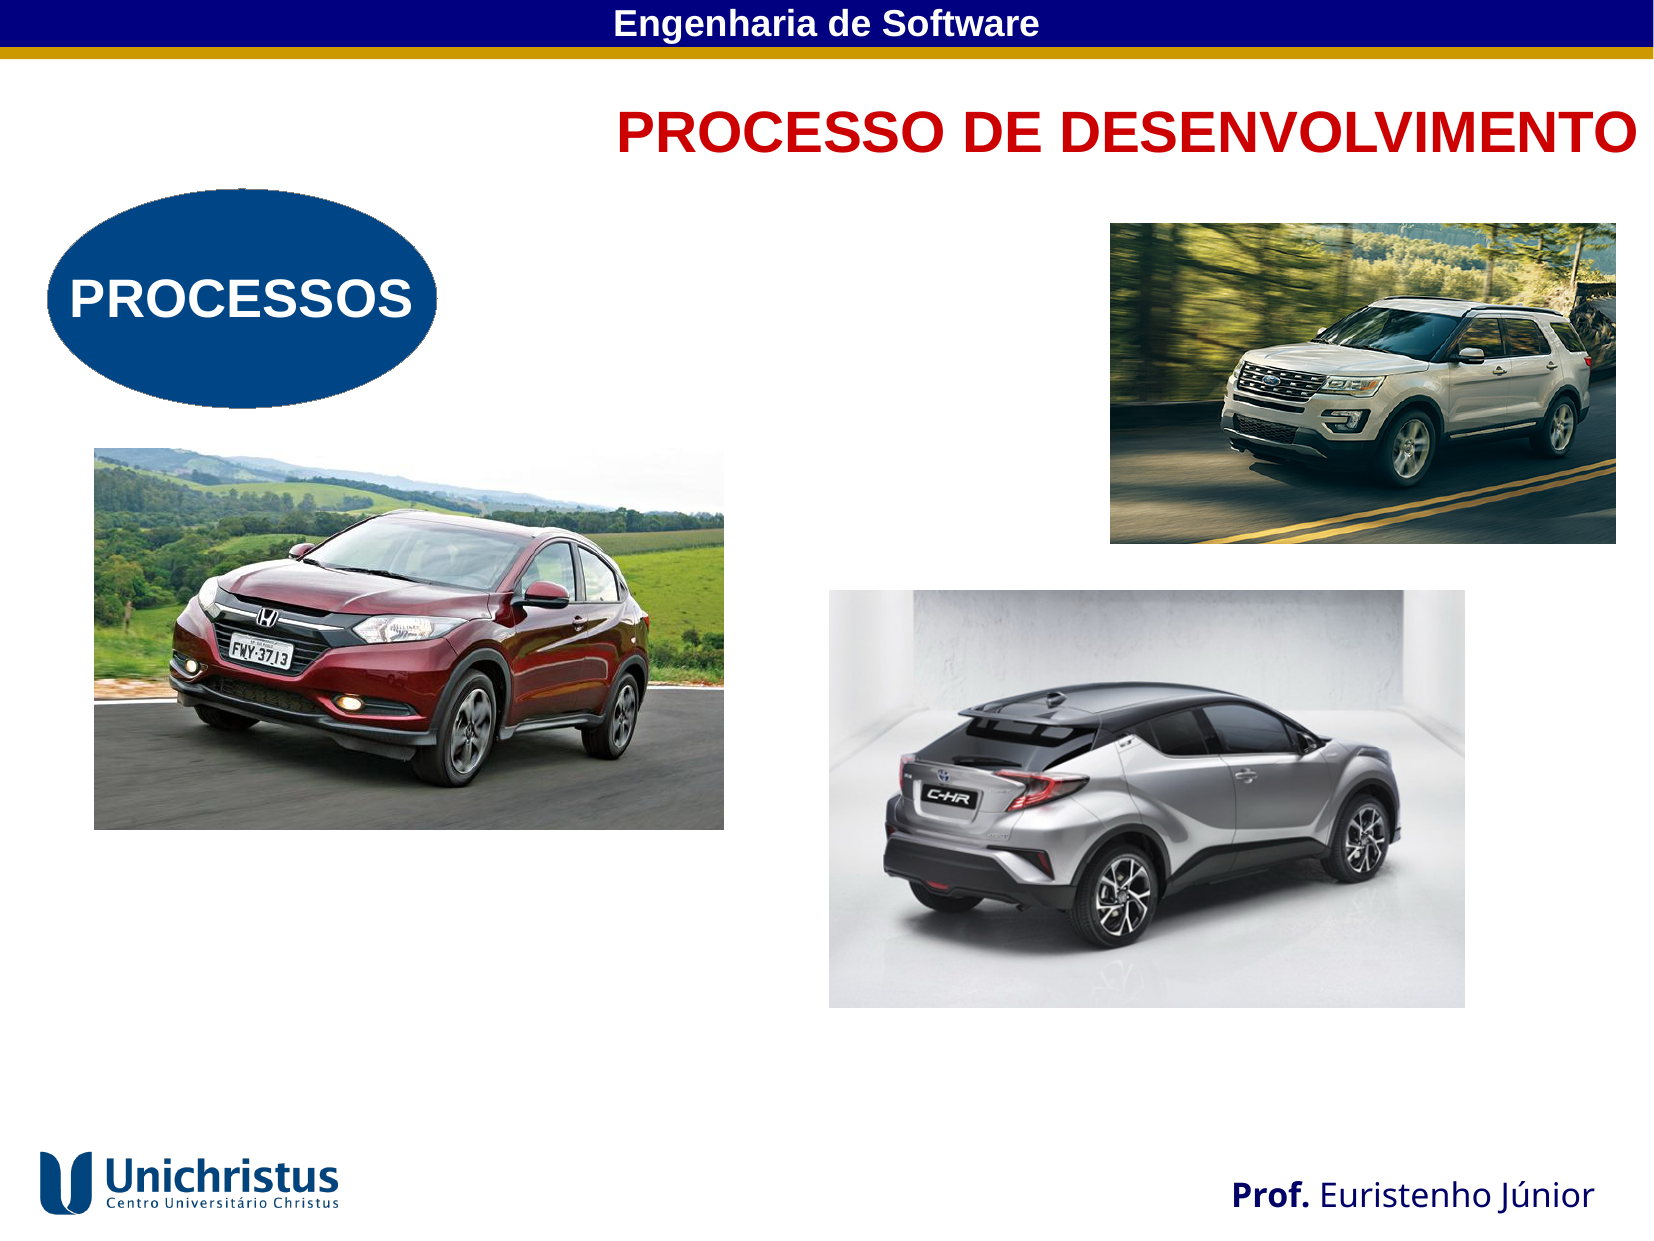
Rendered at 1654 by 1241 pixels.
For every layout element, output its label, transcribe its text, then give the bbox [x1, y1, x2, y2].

text_box [0, 47, 1654, 60]
picture [829, 590, 1465, 1008]
text_box Engenharia de Software [0, 0, 1654, 47]
picture [94, 448, 724, 830]
picture [1110, 223, 1616, 544]
picture [35, 1148, 343, 1217]
text_box PROCESSOS [47, 188, 438, 409]
text_box Prof. Euristenho Júnior [1216, 1163, 1654, 1224]
text_box PROCESSO DE DESENVOLVIMENTO [601, 92, 1654, 173]
